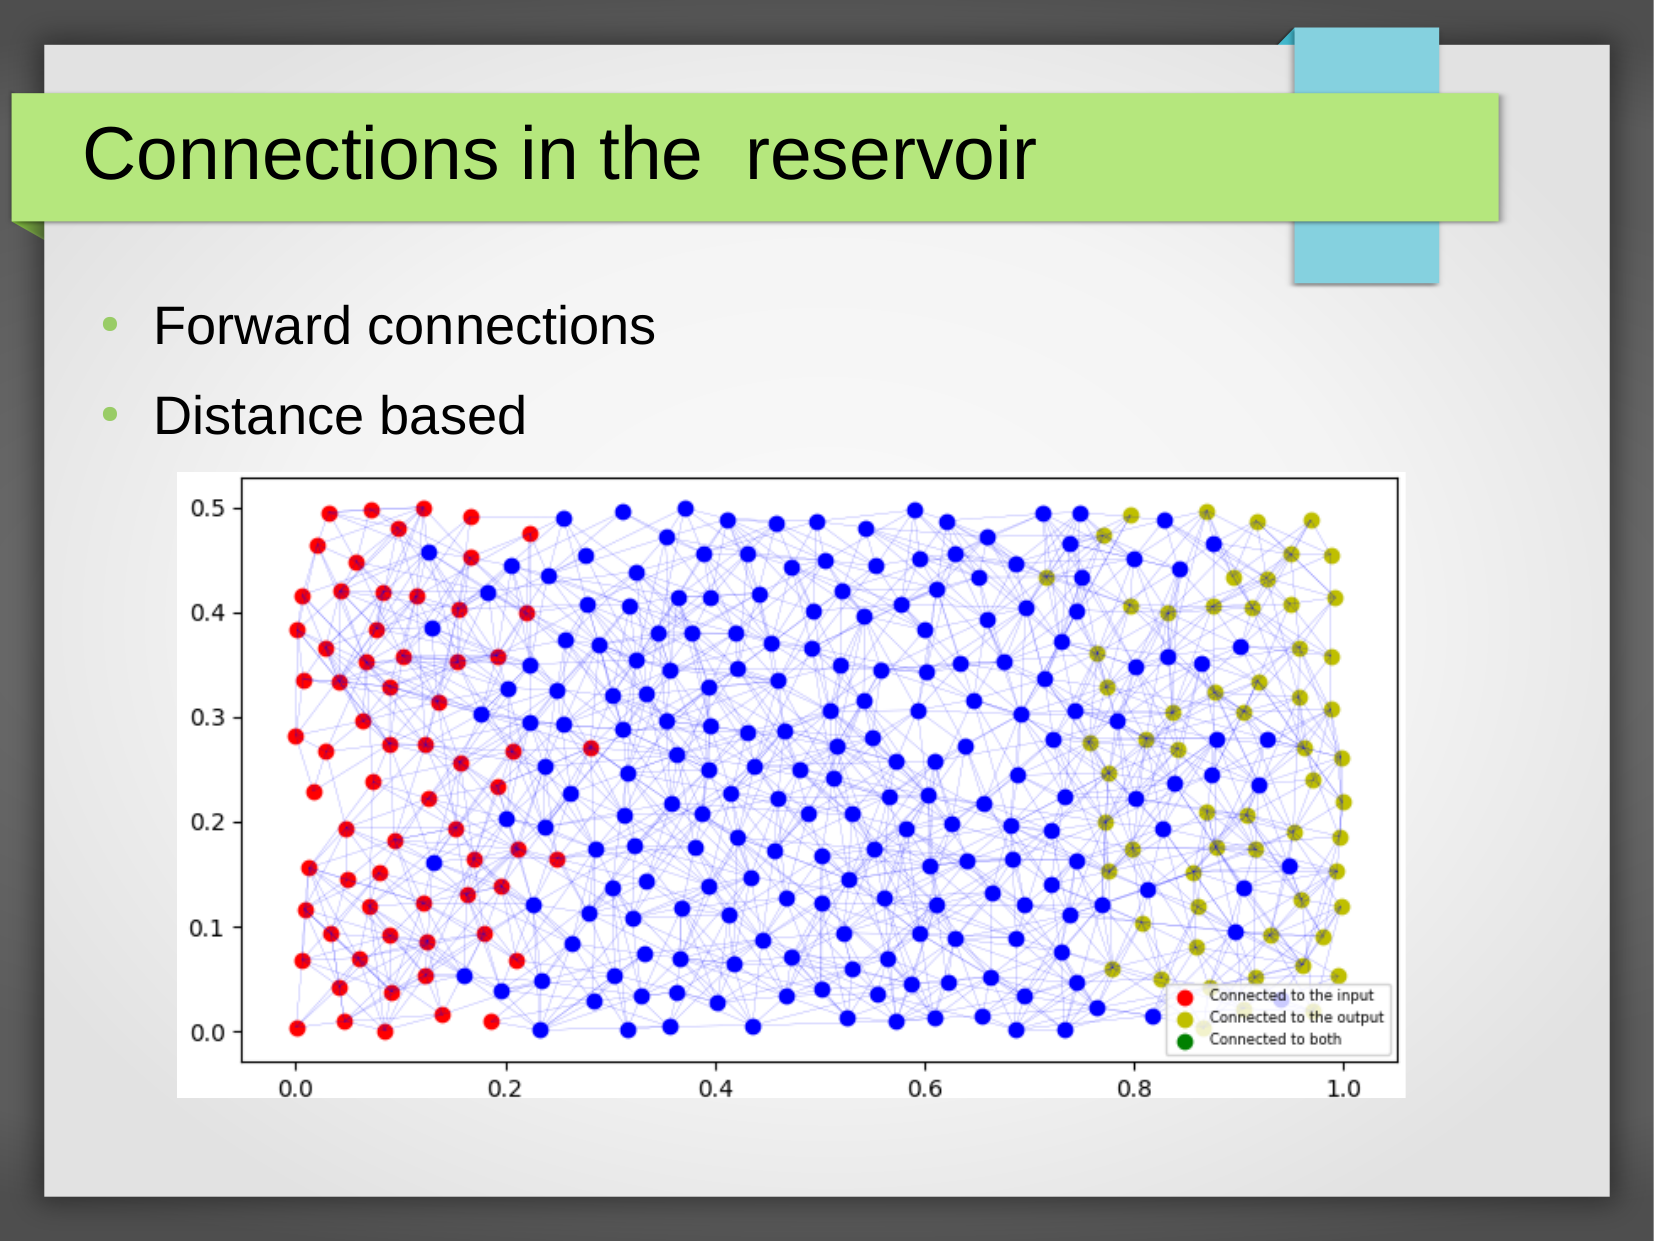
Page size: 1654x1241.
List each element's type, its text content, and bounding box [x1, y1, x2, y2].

list Forward connections Distance based [82, 295, 1571, 1015]
title Connections in the reservoir [82, 94, 1264, 213]
picture [0, 0, 1654, 1241]
